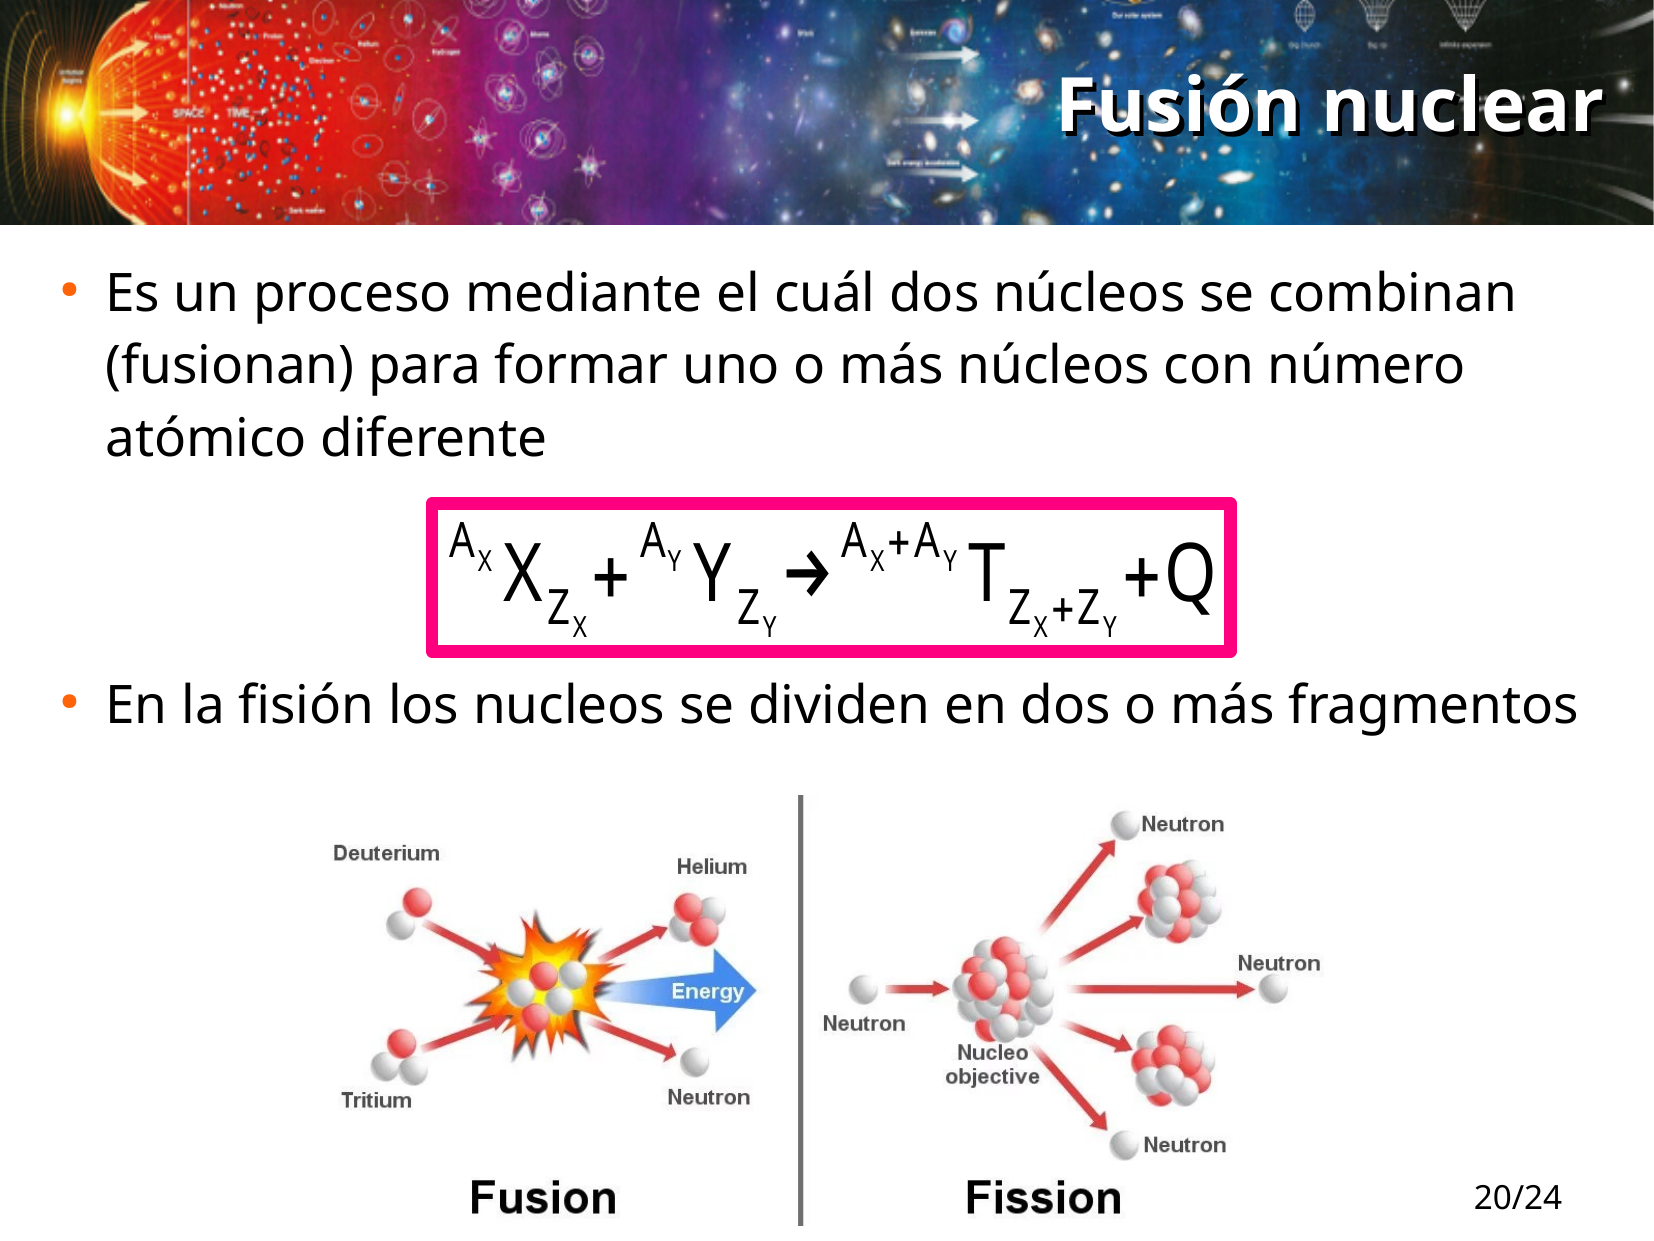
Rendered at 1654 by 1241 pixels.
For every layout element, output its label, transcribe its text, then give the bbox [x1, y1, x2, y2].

title Fusión nuclear [45, 15, 1606, 191]
chart [438, 509, 1225, 646]
picture [0, 0, 1654, 225]
list Es un proceso mediante el cuál dos núcleos se combinan (fusionan) para formar uno o más núcleos con número atómico diferente En la fisión los nucleos se dividen en dos o más fragmentos [45, 255, 1606, 766]
picture [322, 795, 1328, 1226]
